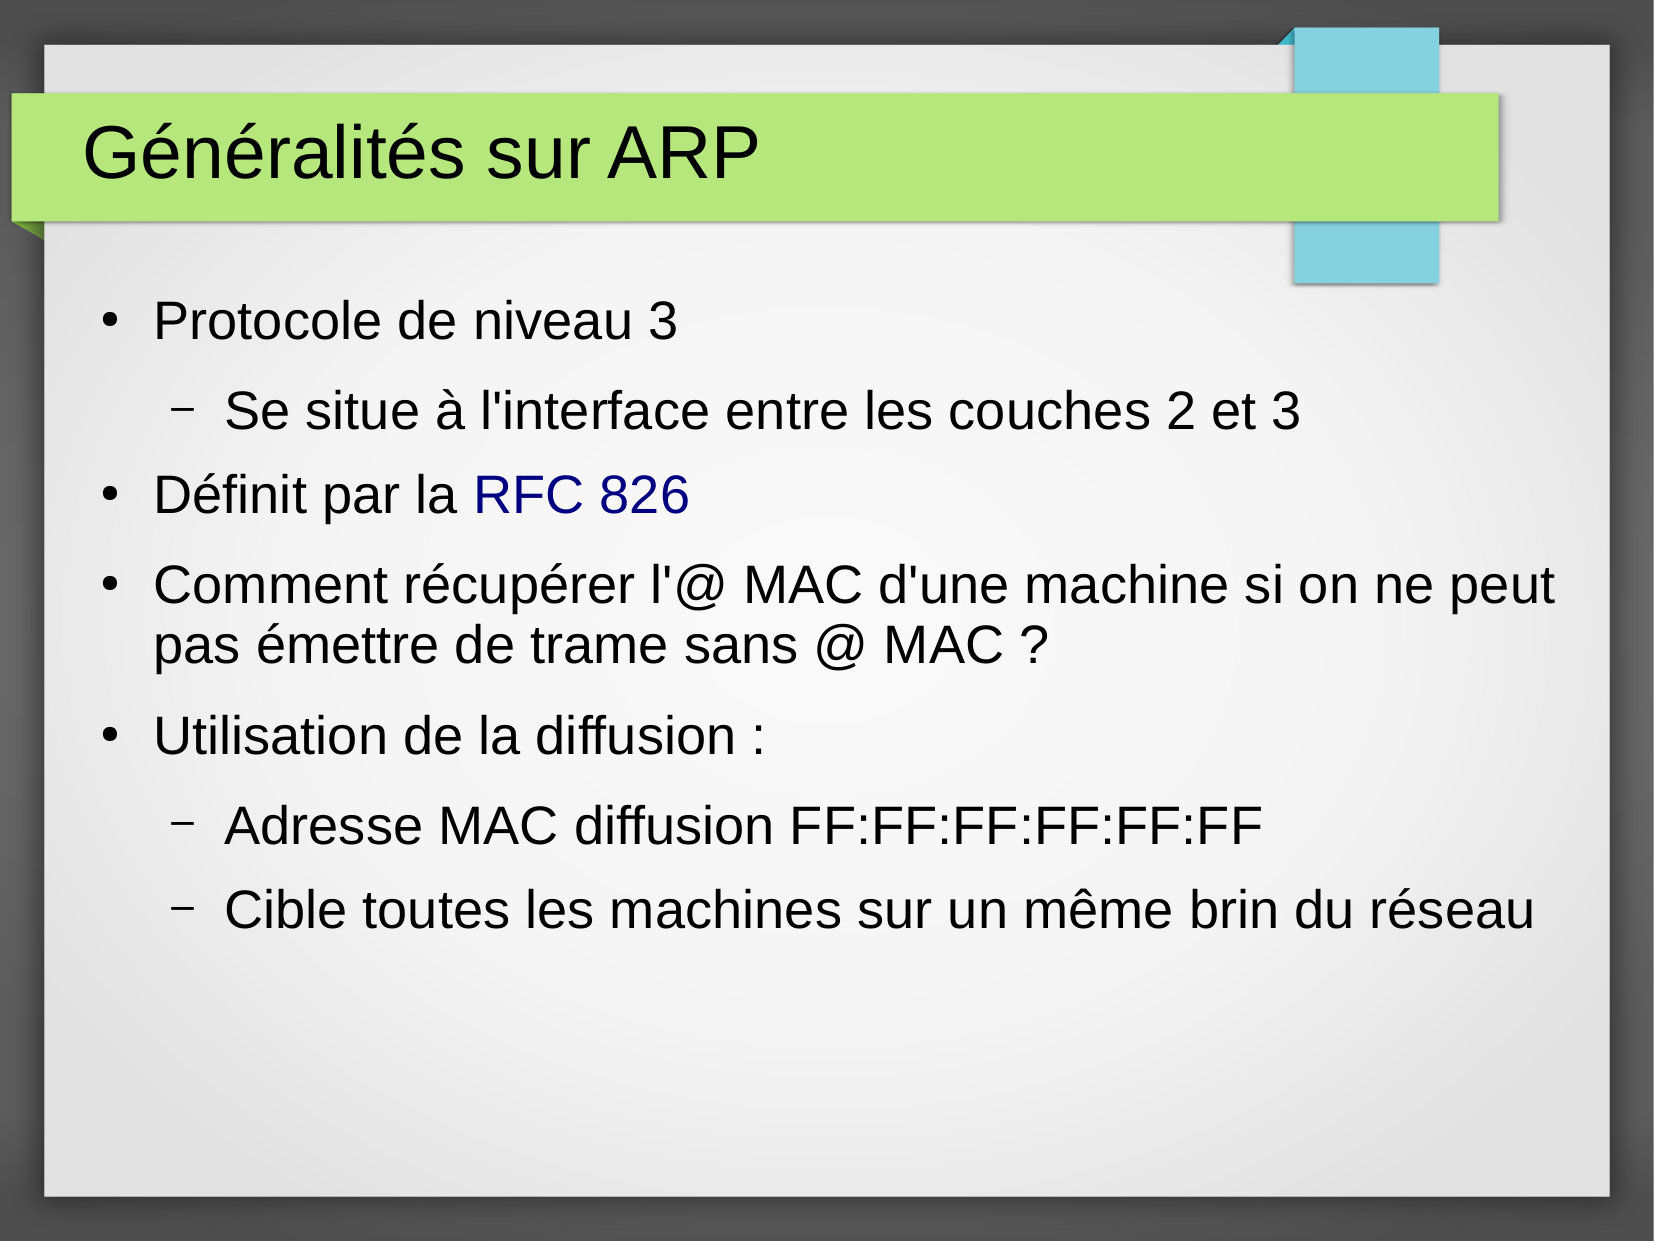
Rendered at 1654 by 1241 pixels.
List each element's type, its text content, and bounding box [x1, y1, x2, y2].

title Généralités sur ARP [82, 49, 1571, 257]
picture [0, 0, 1654, 1241]
list Protocole de niveau 3 Se situe à l'interface entre les couches 2 et 3 Définit par la RFC 826 Comment récupérer l'@ MAC d'une machine si on ne peut pas émettre de trame sans @ MAC ? Utilisation de la diffusion : Adresse MAC diffusion FF:FF:FF:FF:FF:FF Cible toutes les machines sur un même brin du réseau [82, 290, 1571, 1010]
